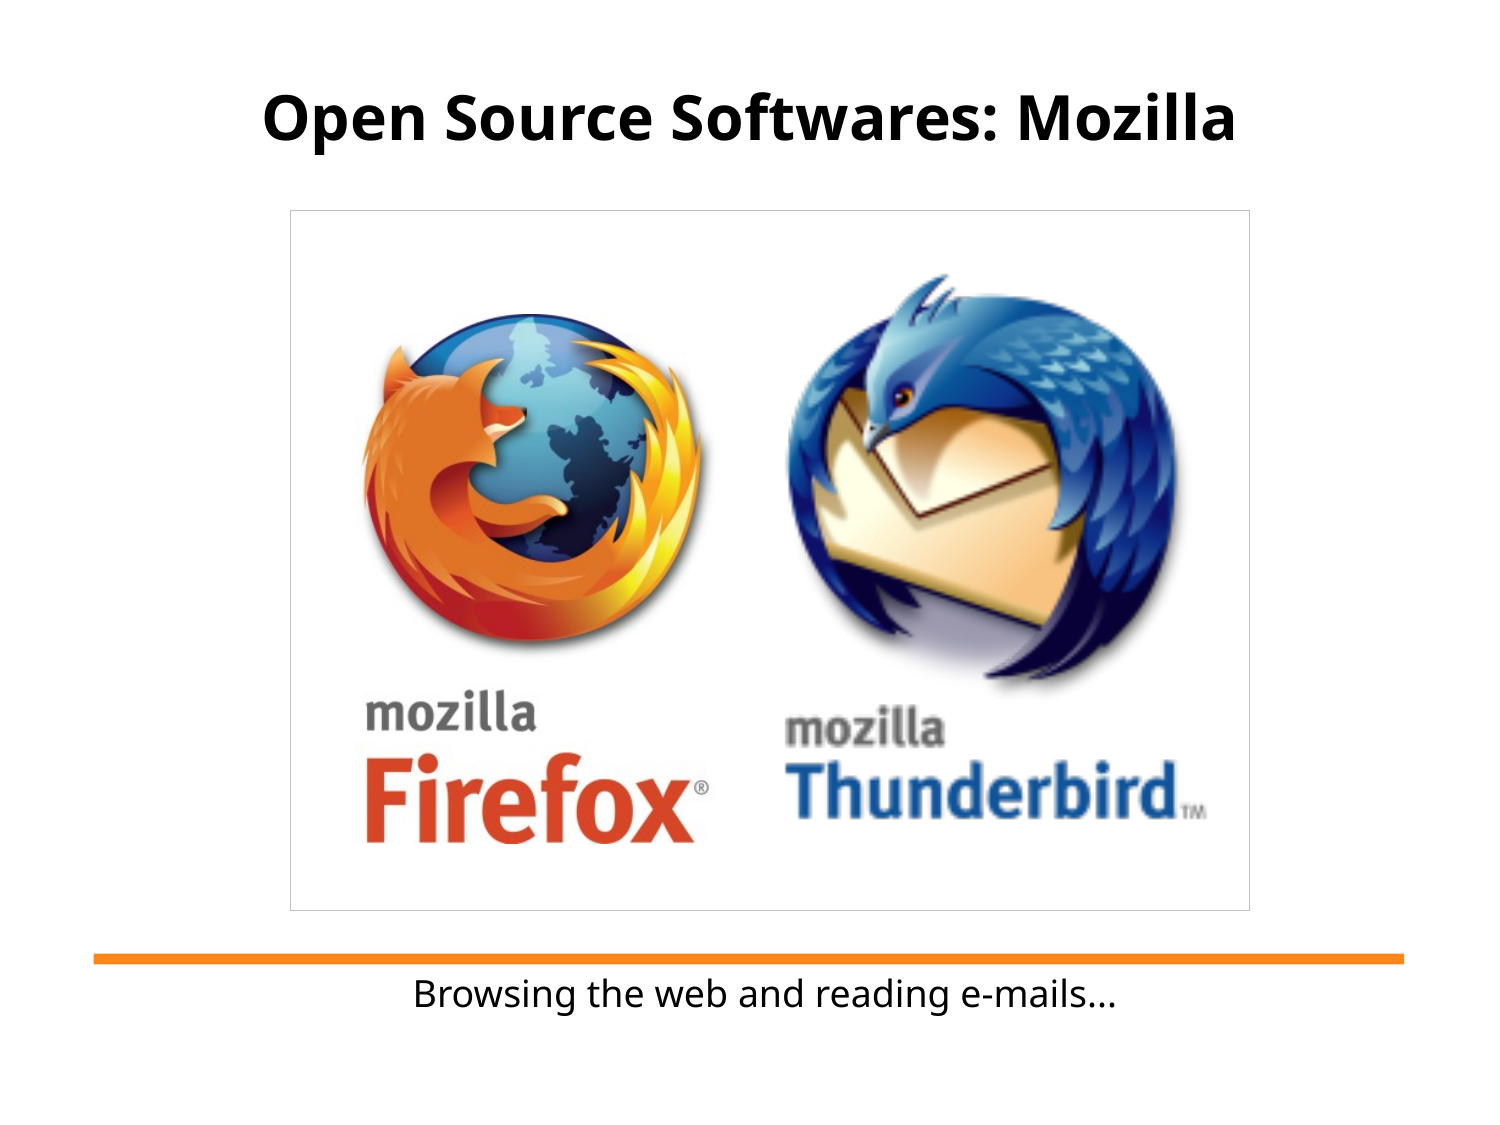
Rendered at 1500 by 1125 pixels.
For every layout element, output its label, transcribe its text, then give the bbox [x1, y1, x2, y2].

picture [0, 0, 1500, 1125]
title Open Source Softwares: Mozilla [75, 44, 1426, 188]
text_box Browsing the web and reading e-mails... [382, 960, 1148, 1020]
